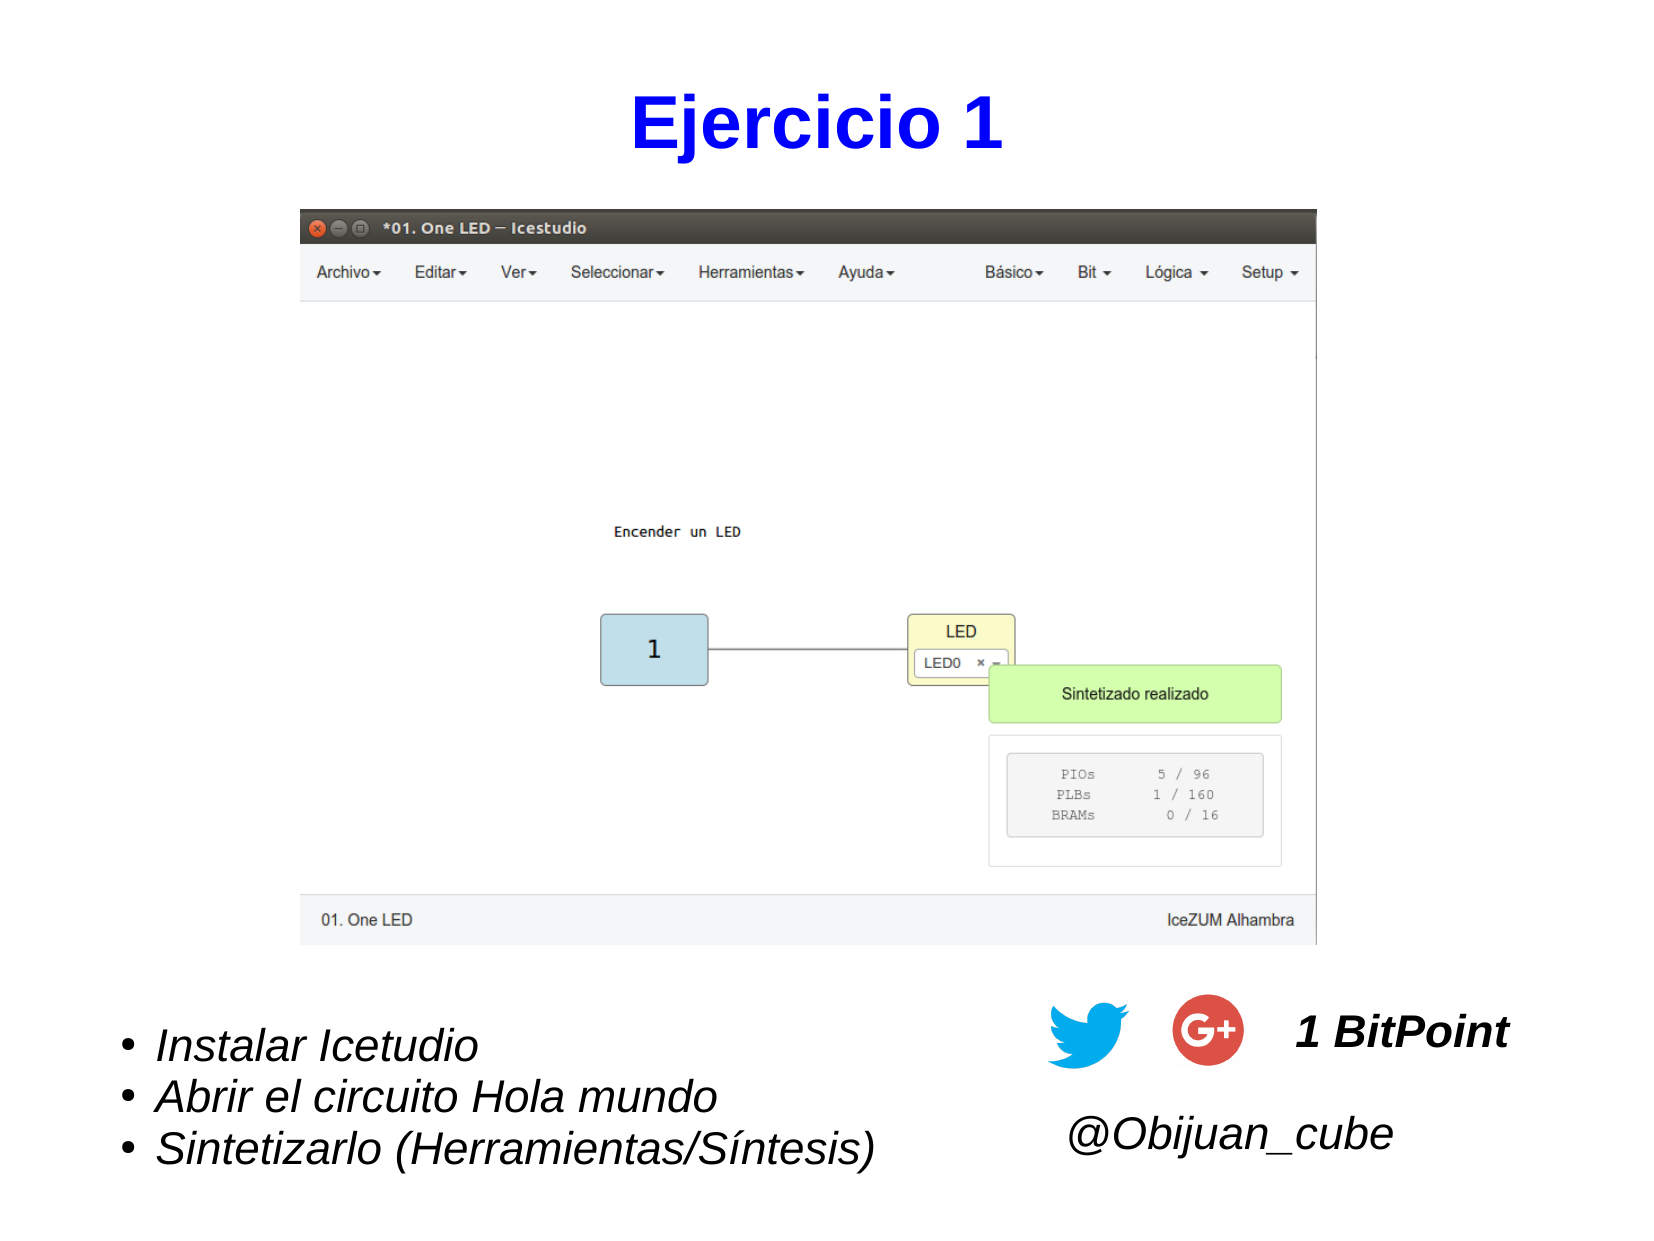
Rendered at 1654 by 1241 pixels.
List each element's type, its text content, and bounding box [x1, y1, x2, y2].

picture [300, 209, 1317, 945]
text_box Instalar Icetudio Abrir el circuito Hola mundo Sintetizarlo (Herramientas/Síntesis) [120, 1020, 1021, 1174]
text_box 1 BitPoint [1260, 979, 1516, 1083]
picture [1170, 992, 1246, 1068]
text_box @Obijuan_cube [1050, 1082, 1411, 1186]
picture [1035, 996, 1141, 1075]
text_box Ejercicio 1 [90, 73, 1546, 257]
